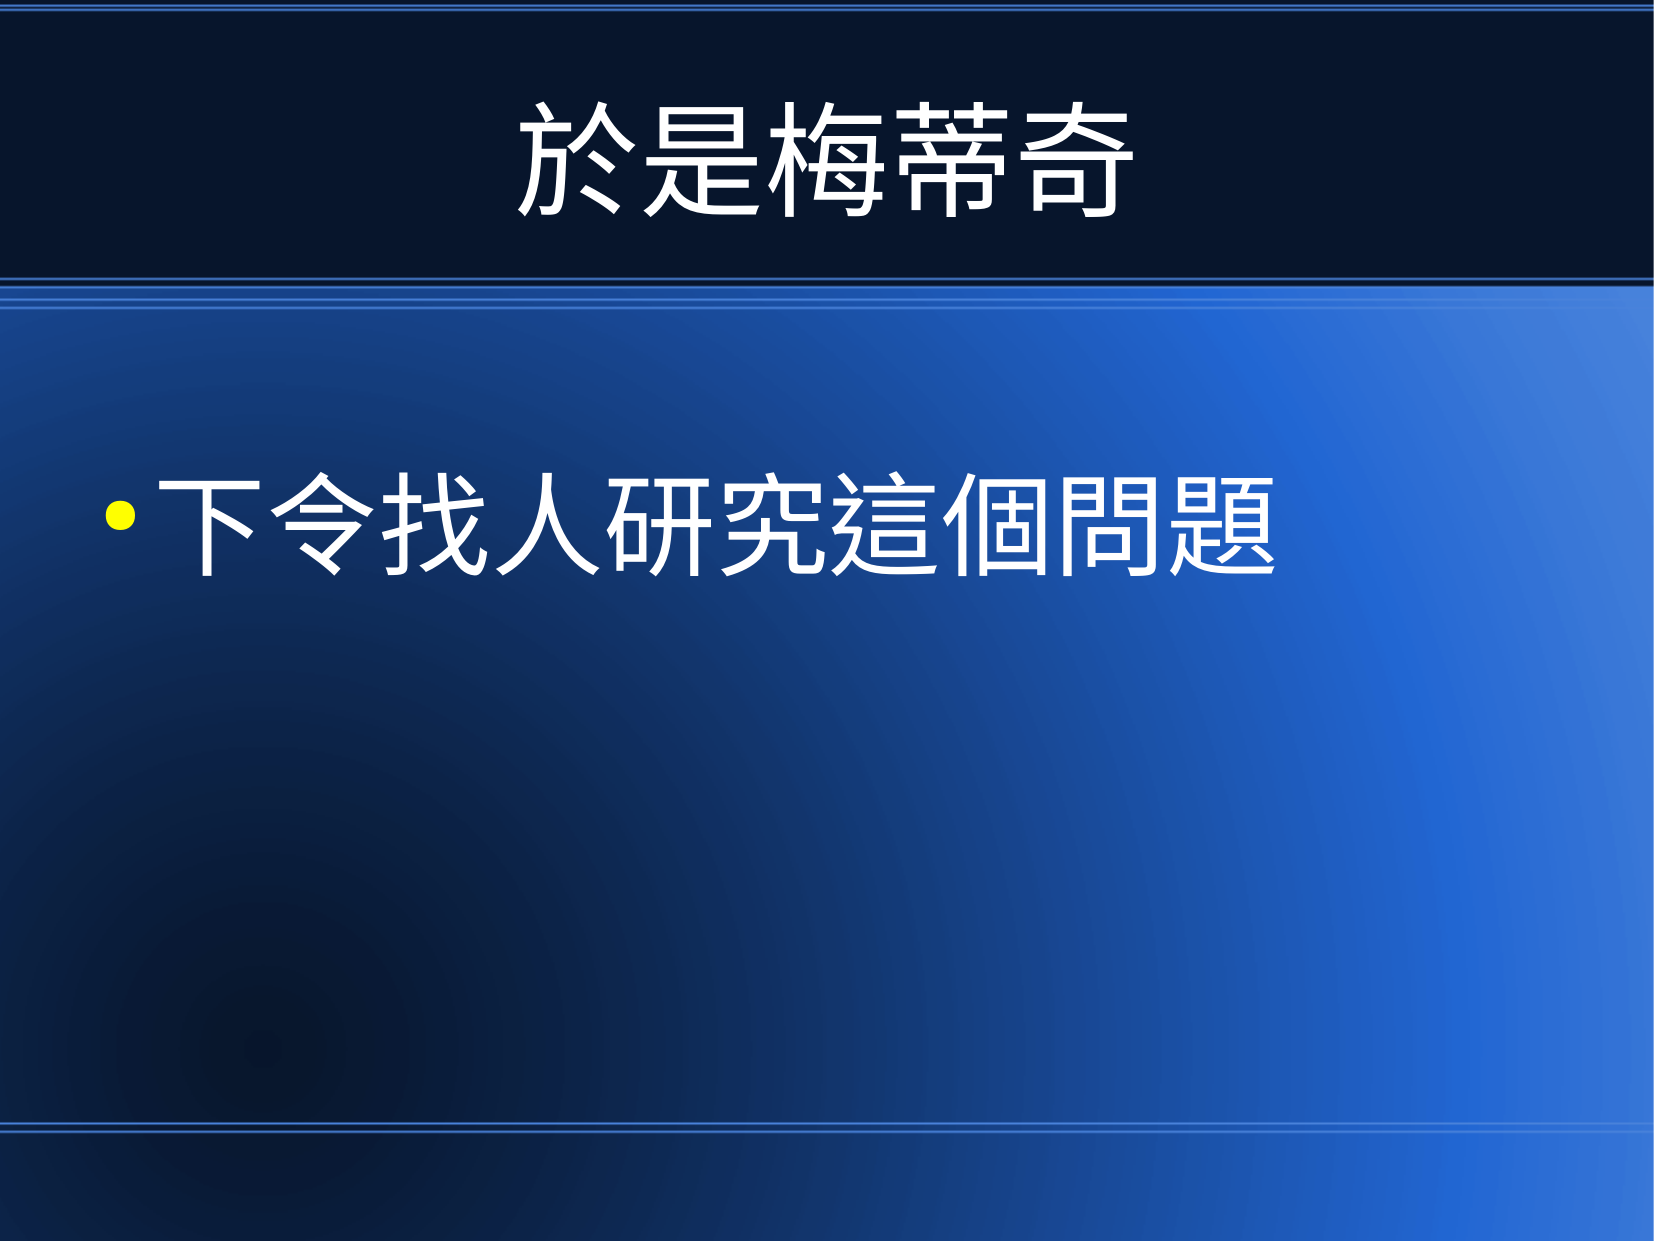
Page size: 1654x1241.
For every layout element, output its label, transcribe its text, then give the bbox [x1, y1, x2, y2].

list 下令找人研究這個問題 [82, 355, 1571, 1241]
picture [0, 0, 1654, 1241]
title 於是梅蒂奇 [82, 49, 1571, 257]
